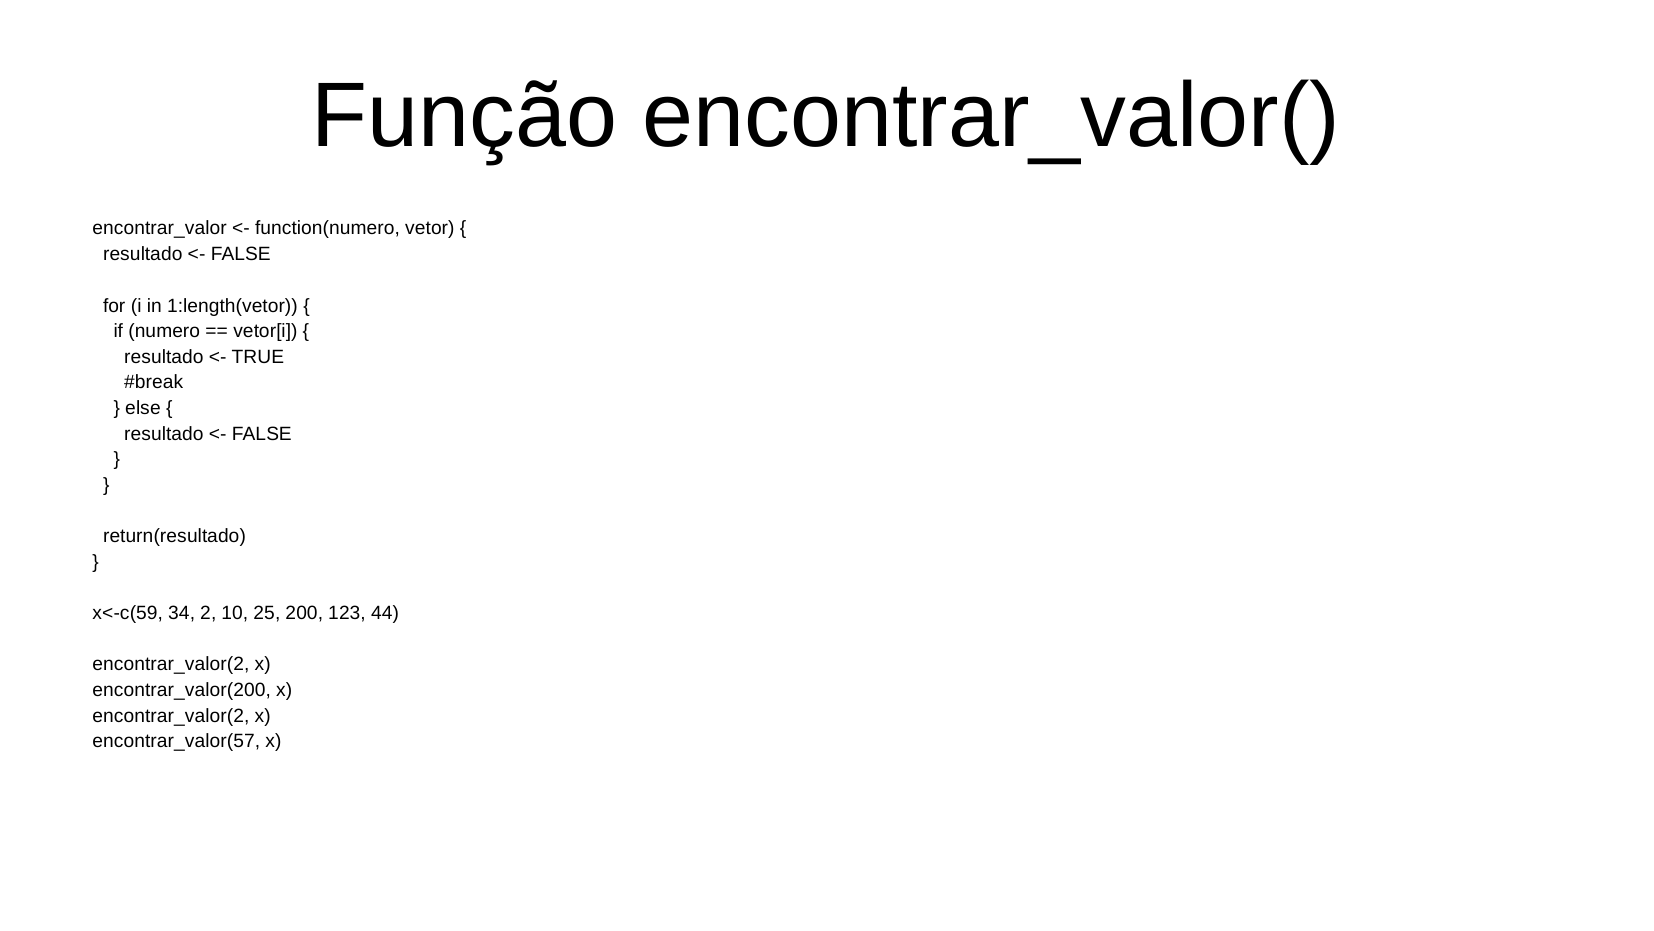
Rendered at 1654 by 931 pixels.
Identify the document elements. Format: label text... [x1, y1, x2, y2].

title Função encontrar_valor() [82, 37, 1571, 193]
list encontrar_valor <- function(numero, vetor) { resultado <- FALSE for (i in 1:length(vetor)) { if (numero == vetor[i]) { resultado <- TRUE #break } else { resultado <- FALSE } } return(resultado) } x<-c(59, 34, 2, 10, 25, 200, 123, 44) encontrar_valor(2, x) encontrar_valor(200, x) encontrar_valor(2, x) encontrar_valor(57, x) [82, 217, 1571, 758]
